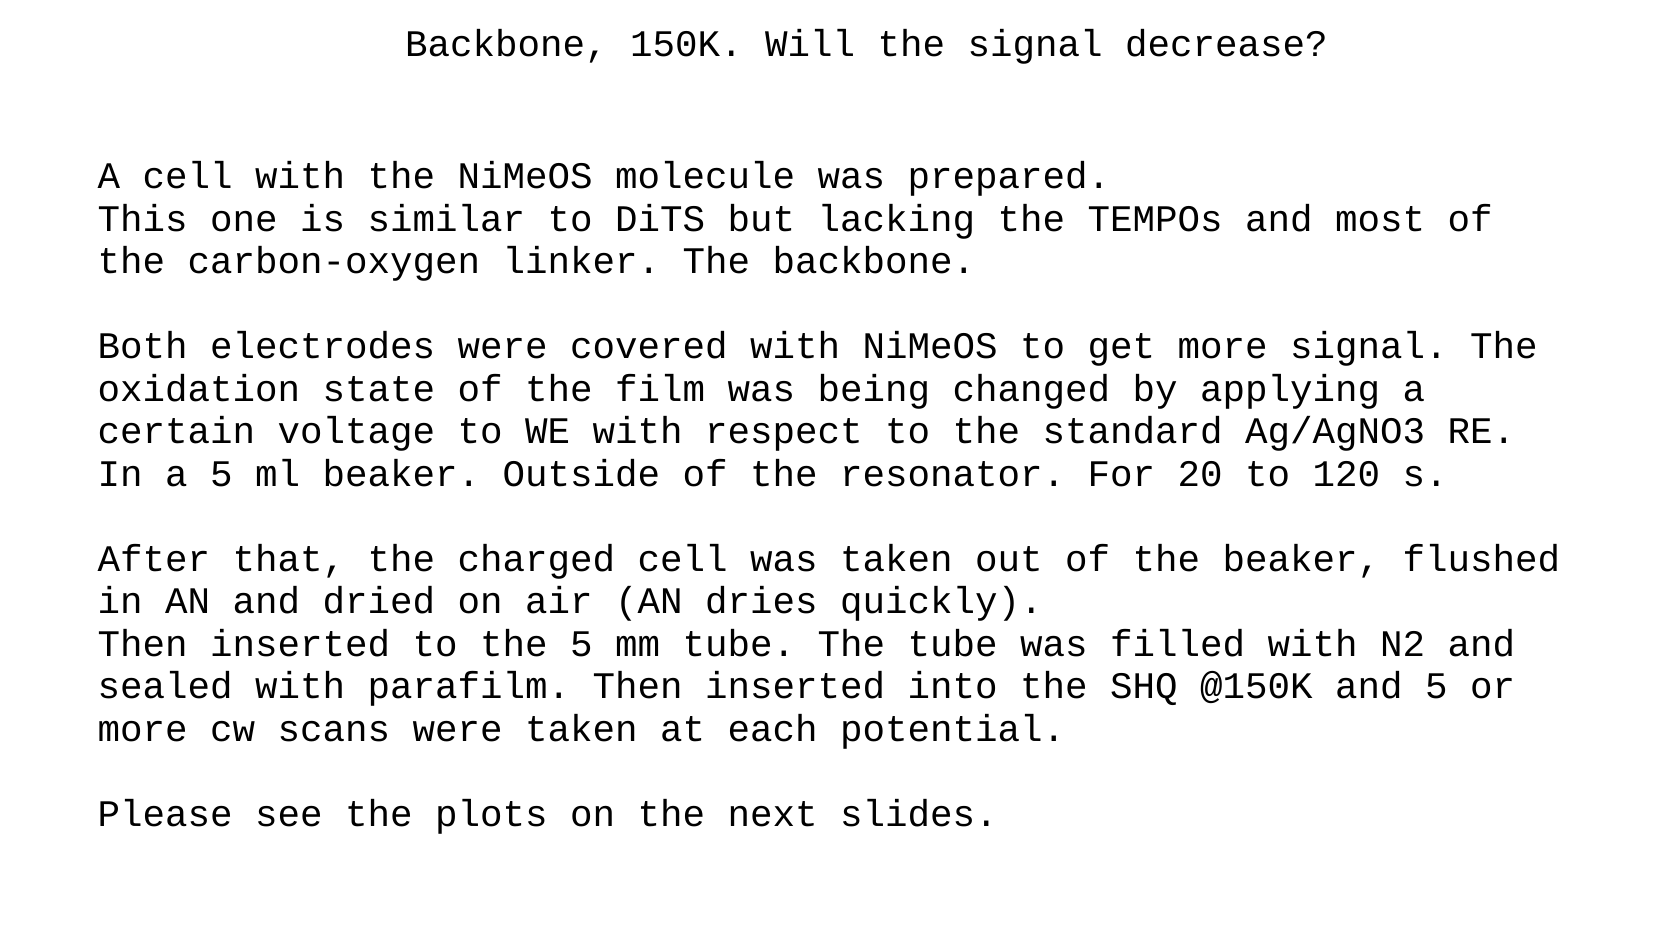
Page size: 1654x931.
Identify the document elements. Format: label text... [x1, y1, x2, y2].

text_box A cell with the NiMeOS molecule was prepared. This one is similar to DiTS but lacking the TEMPOs and most of the carbon-oxygen linker. The backbone. Both electrodes were covered with NiMeOS to get more signal. The oxidation state of the film was being changed by applying a certain voltage to WE with respect to the standard Ag/AgNO3 RE. In a 5 ml beaker. Outside of the resonator. For 20 to 120 s. After that, the charged cell was taken out of the beaker, flushed in AN and dried on air (AN dries quickly). Then inserted to the 5 mm tube. The tube was filled with N2 and sealed with parafilm. Then inserted into the SHQ @150K and 5 or more cw scans were taken at each potential. Please see the plots on the next slides. [82, 150, 1576, 846]
text_box Backbone, 150K. Will the signal decrease? [390, 17, 1343, 76]
